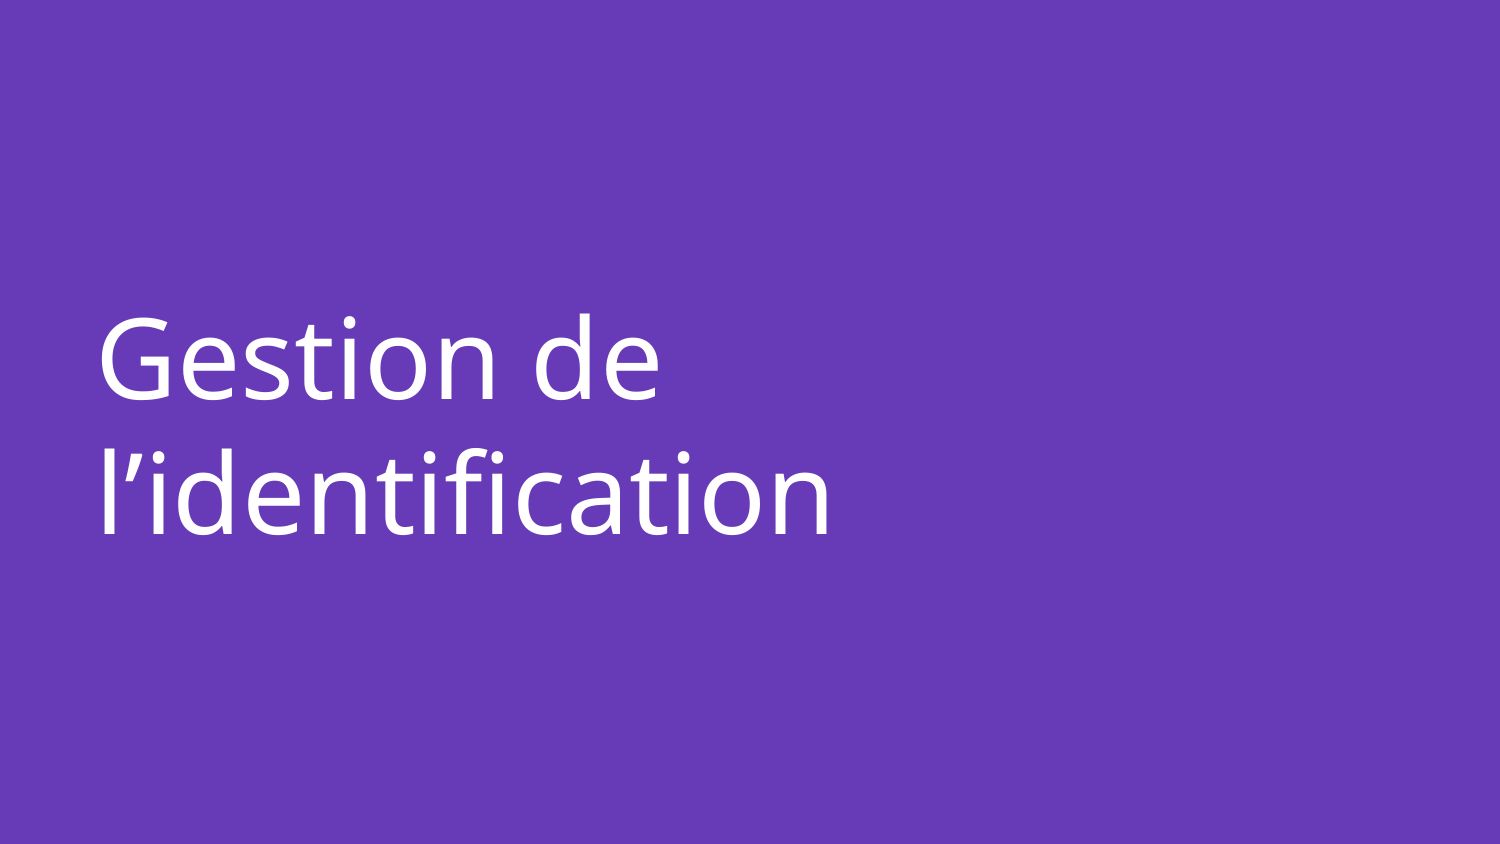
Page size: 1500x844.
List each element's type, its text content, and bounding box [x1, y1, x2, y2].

title Gestion de l’identification [80, 86, 1012, 757]
